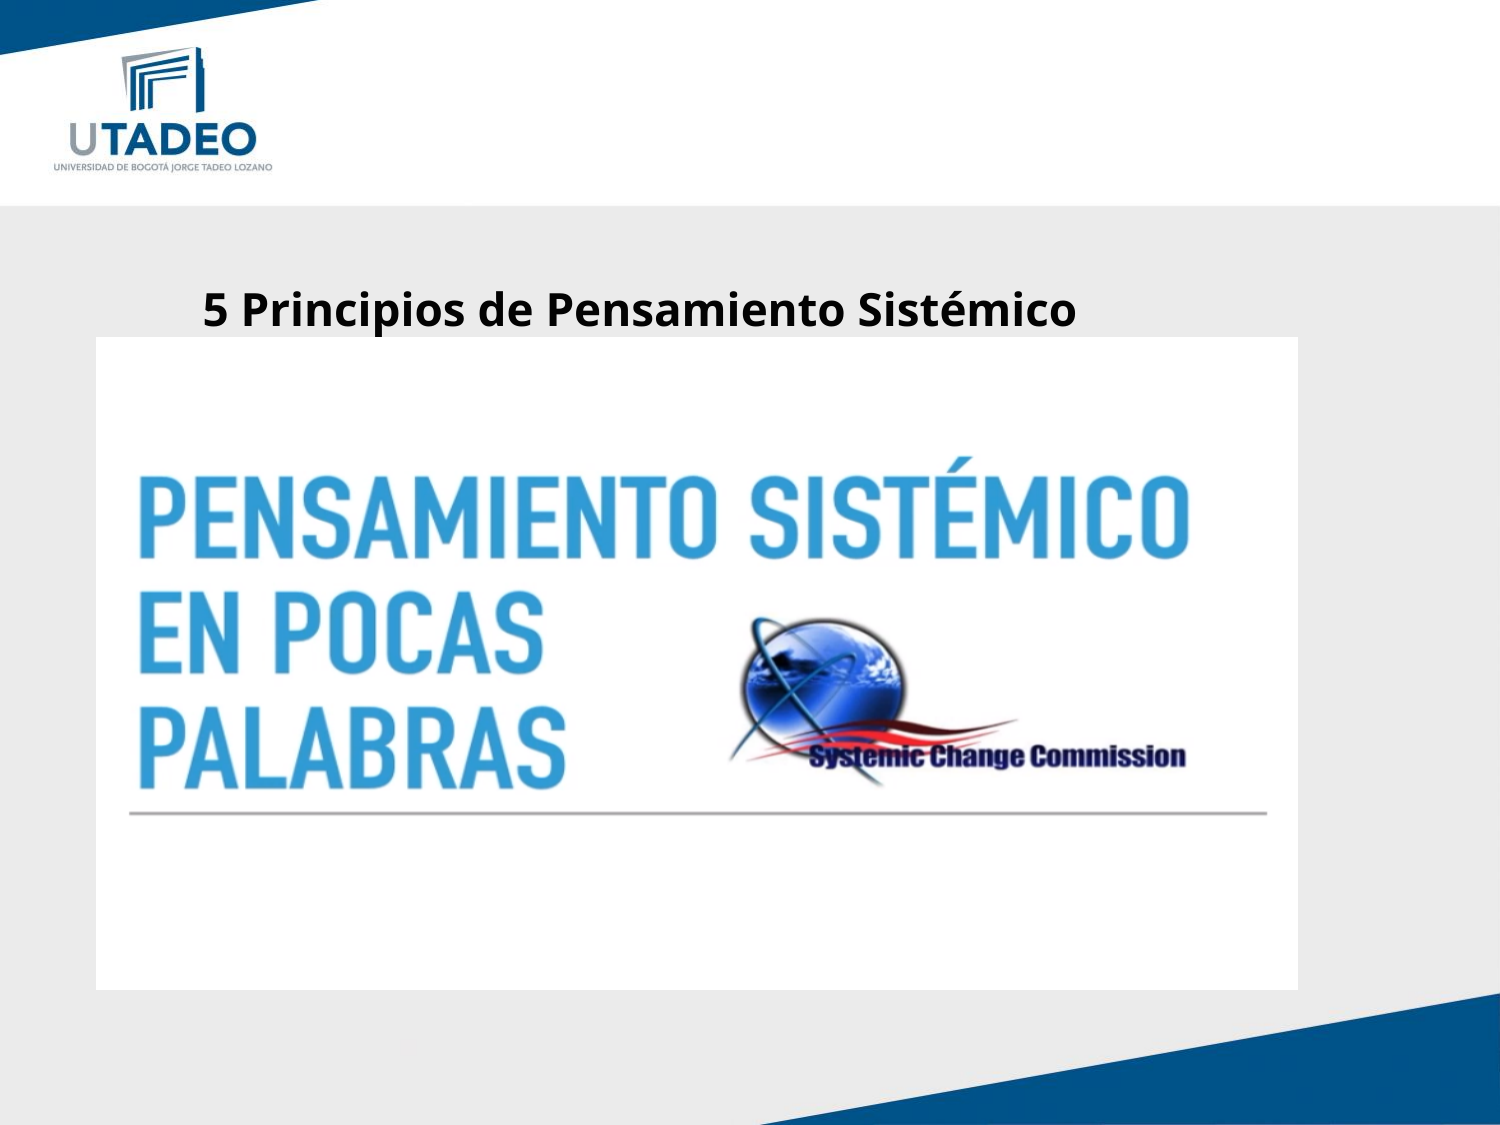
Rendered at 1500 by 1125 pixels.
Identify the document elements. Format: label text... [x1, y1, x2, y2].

list 5 Principios de Pensamiento Sistémico [75, 262, 1426, 1005]
picture [96, 337, 1298, 990]
